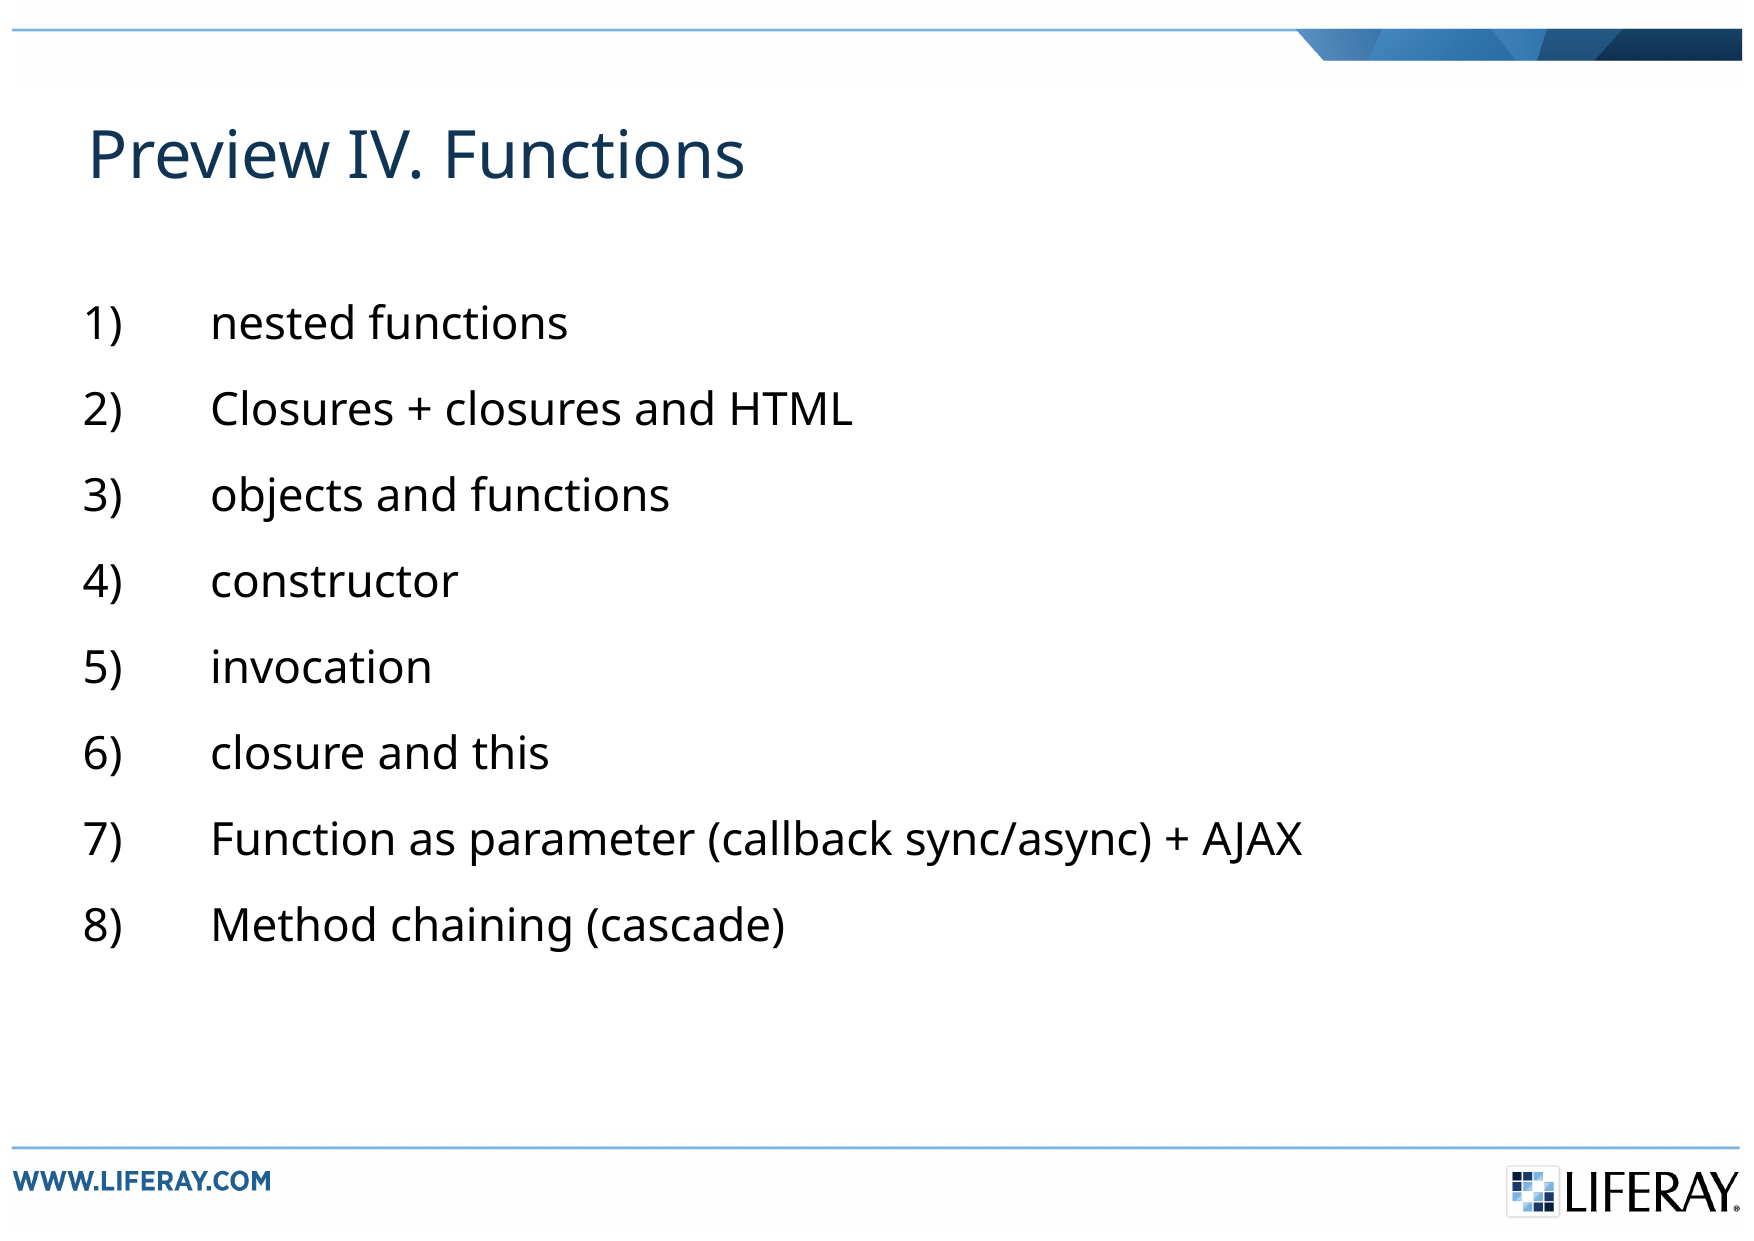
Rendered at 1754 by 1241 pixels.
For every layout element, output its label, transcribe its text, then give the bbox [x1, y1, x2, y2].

list nested functions Closures + closures and HTML objects and functions constructor invocation closure and this Function as parameter (callback sync/async) + AJAX Method chaining (cascade) [82, 290, 1571, 1163]
picture [12, 0, 1743, 84]
picture [10, 1124, 1741, 1234]
title Preview IV. Functions [87, 49, 1667, 257]
